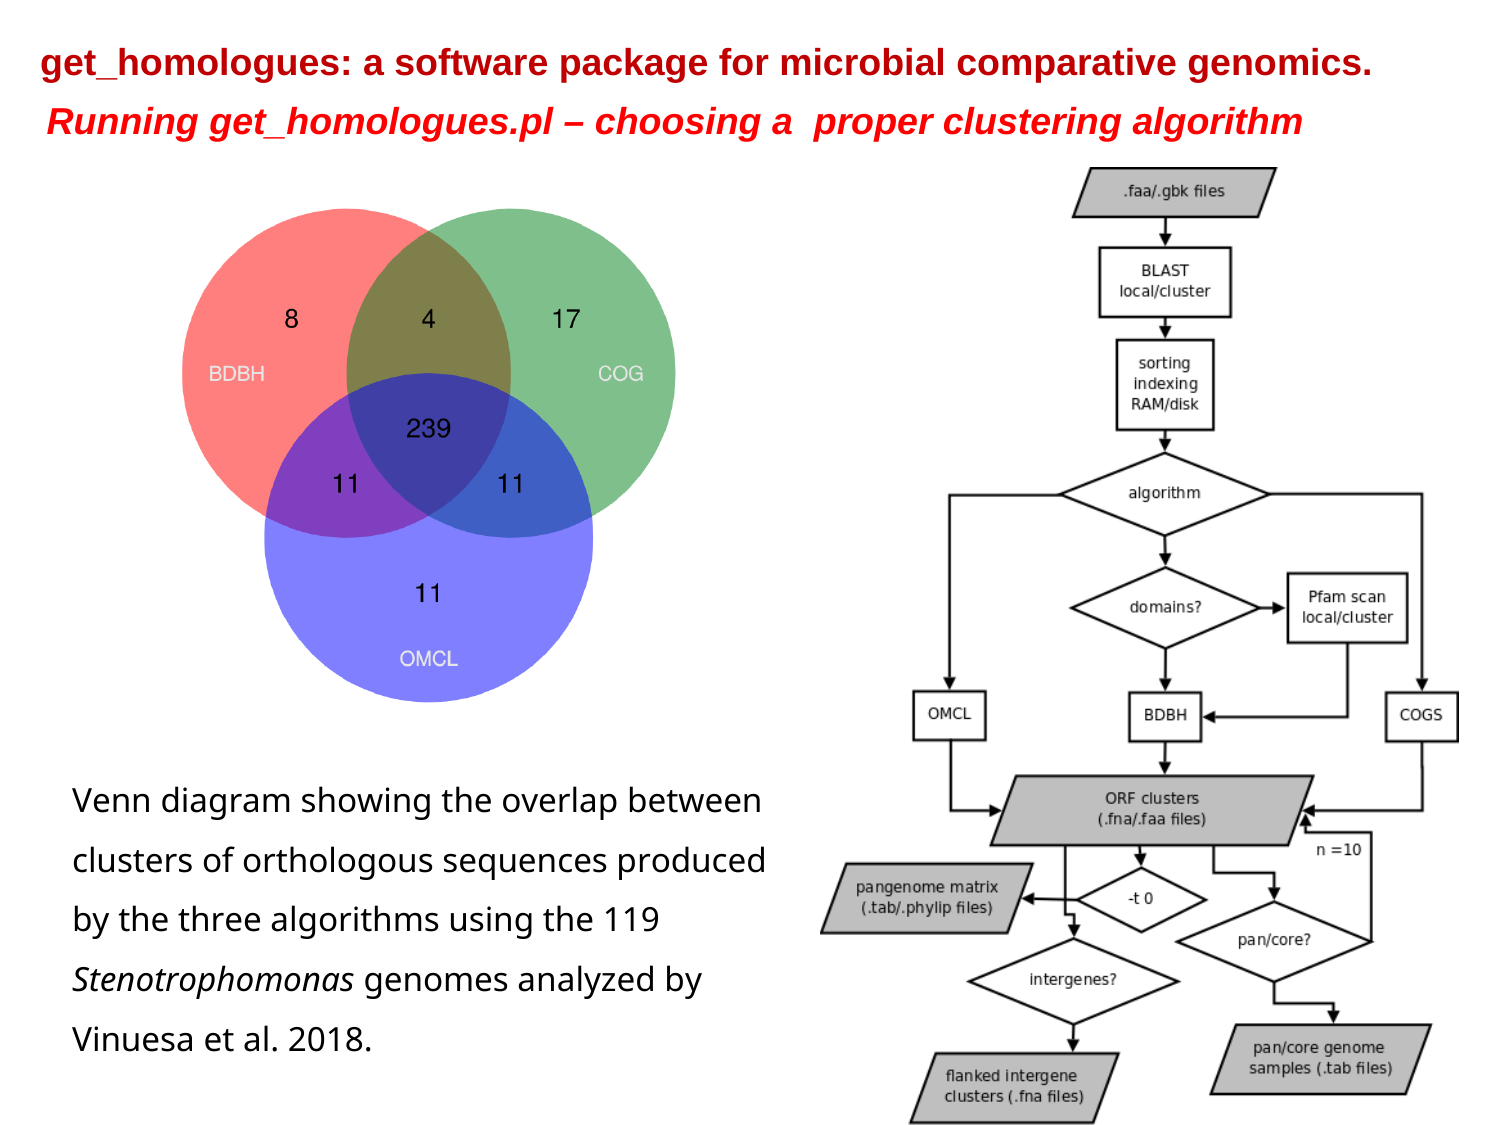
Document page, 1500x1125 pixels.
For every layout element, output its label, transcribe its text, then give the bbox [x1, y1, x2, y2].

text_box Venn diagram showing the overlap between clusters of orthologous sequences produced by the three algorithms using the 119 Stenotrophomonas genomes analyzed by Vinuesa et al. 2018. [56, 751, 784, 1066]
picture [150, 195, 691, 736]
text_box get_homologues: a software package for microbial comparative genomics. [25, 7, 1426, 91]
picture [820, 167, 1459, 1125]
text_box Running get_homologues.pl – choosing a proper clustering algorithm [31, 89, 1321, 150]
